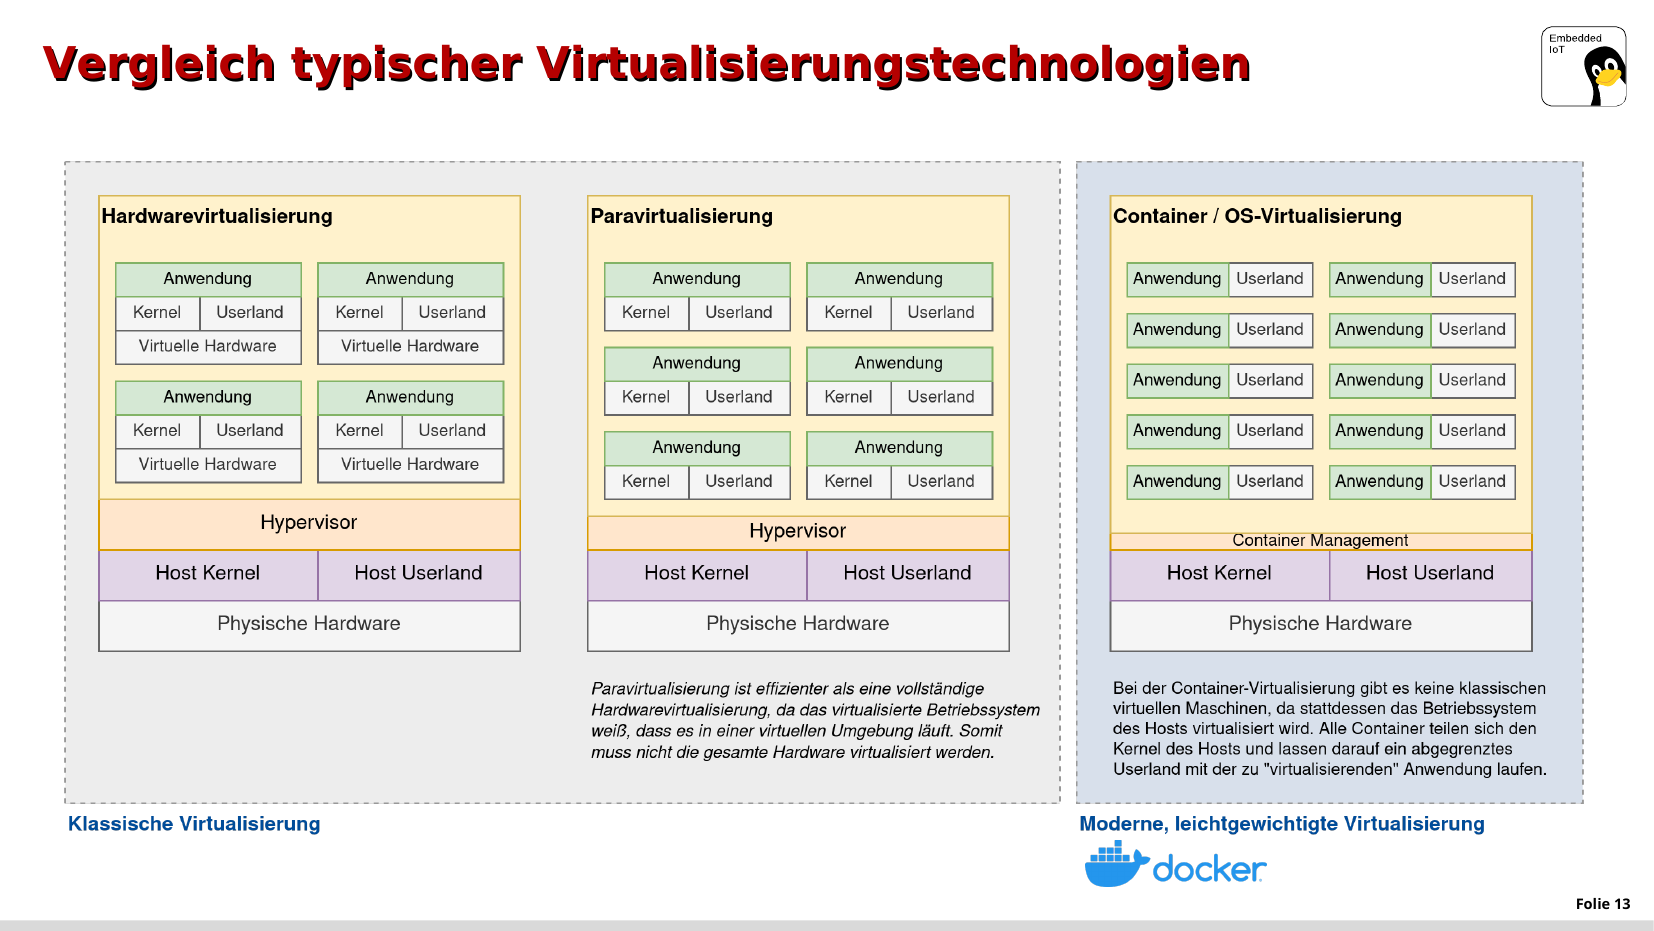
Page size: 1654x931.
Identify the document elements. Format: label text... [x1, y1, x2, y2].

title Vergleich typischer Virtualisierungstechnologien [42, 21, 1601, 107]
picture [59, 159, 1595, 888]
